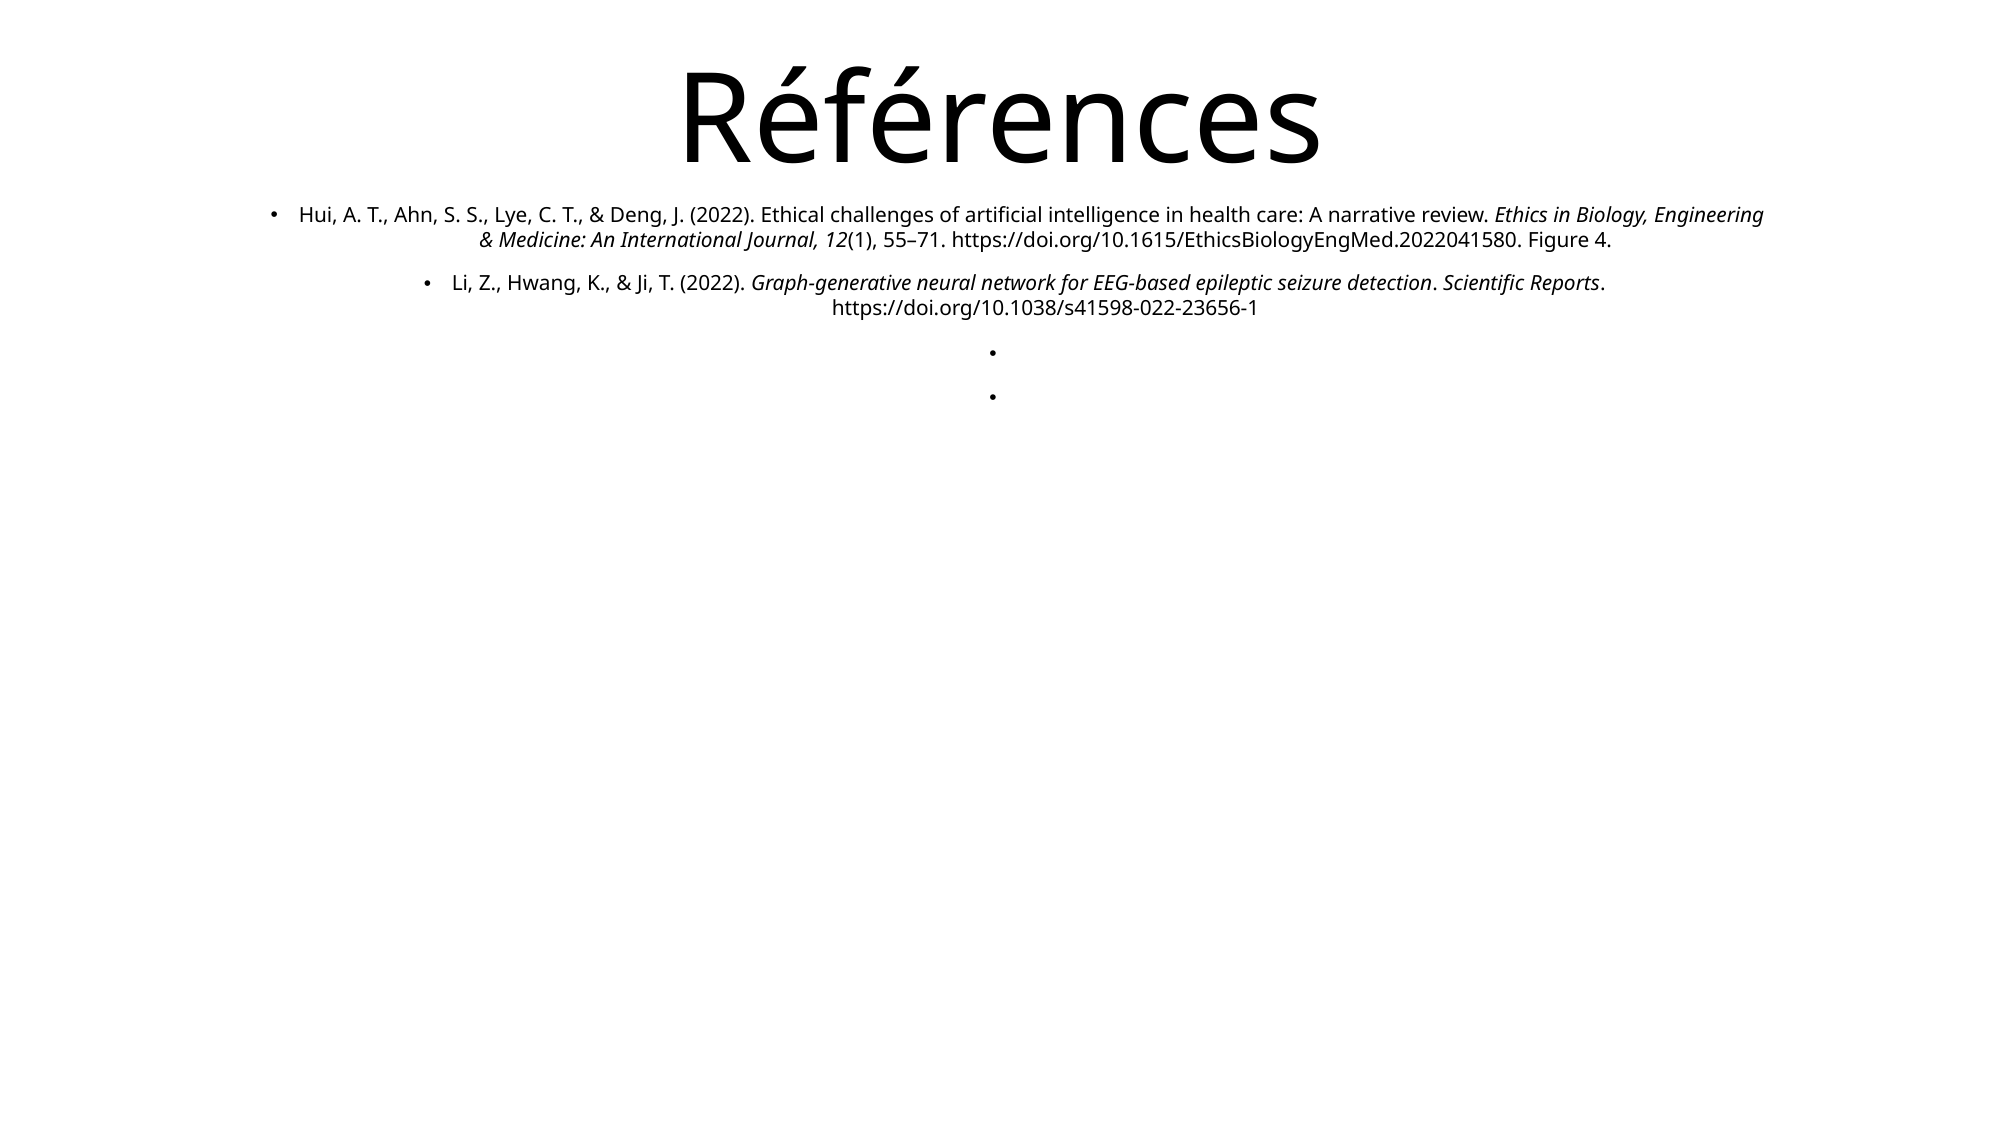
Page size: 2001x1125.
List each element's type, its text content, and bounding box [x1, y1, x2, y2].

title Références [249, 24, 1750, 196]
subtitle Hui, A. T., Ahn, S. S., Lye, C. T., & Deng, J. (2022). Ethical challenges of artificial intelligence in health care: A narrative review. Ethics in Biology, Engineering & Medicine: An International Journal, 12(1), 55–71. https://doi.org/10.1615/EthicsBiologyEngMed.2022041580. Figure 4. Li, Z., Hwang, K., & Ji, T. (2022). Graph-generative neural network for EEG-based epileptic seizure detection. Scientific Reports. https://doi.org/10.1038/s41598-022-23656-1 [249, 196, 1786, 863]
